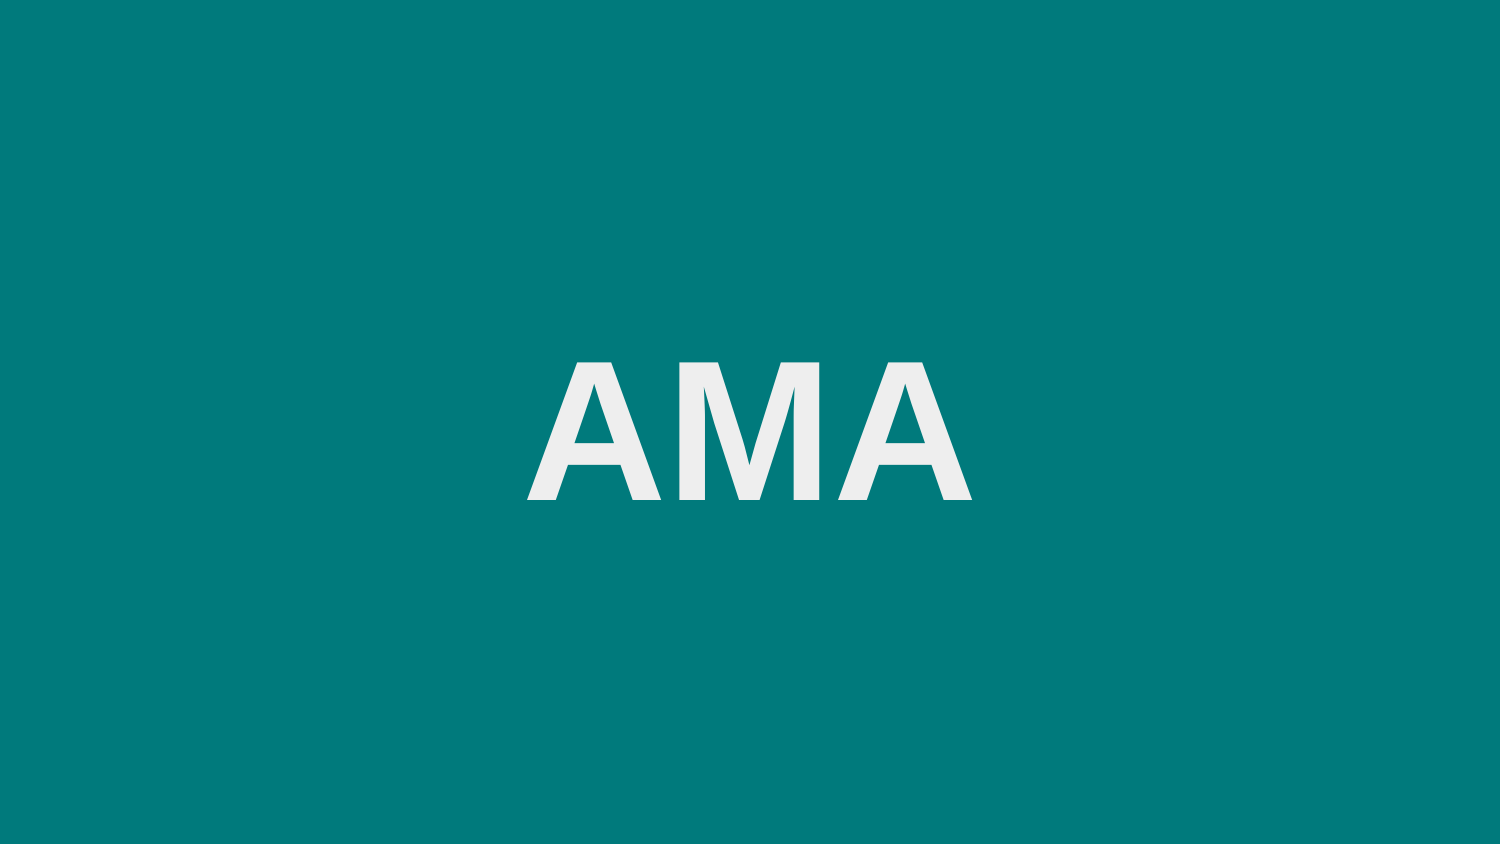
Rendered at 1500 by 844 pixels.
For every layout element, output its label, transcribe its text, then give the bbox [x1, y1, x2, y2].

title AMA [51, 11, 1449, 830]
